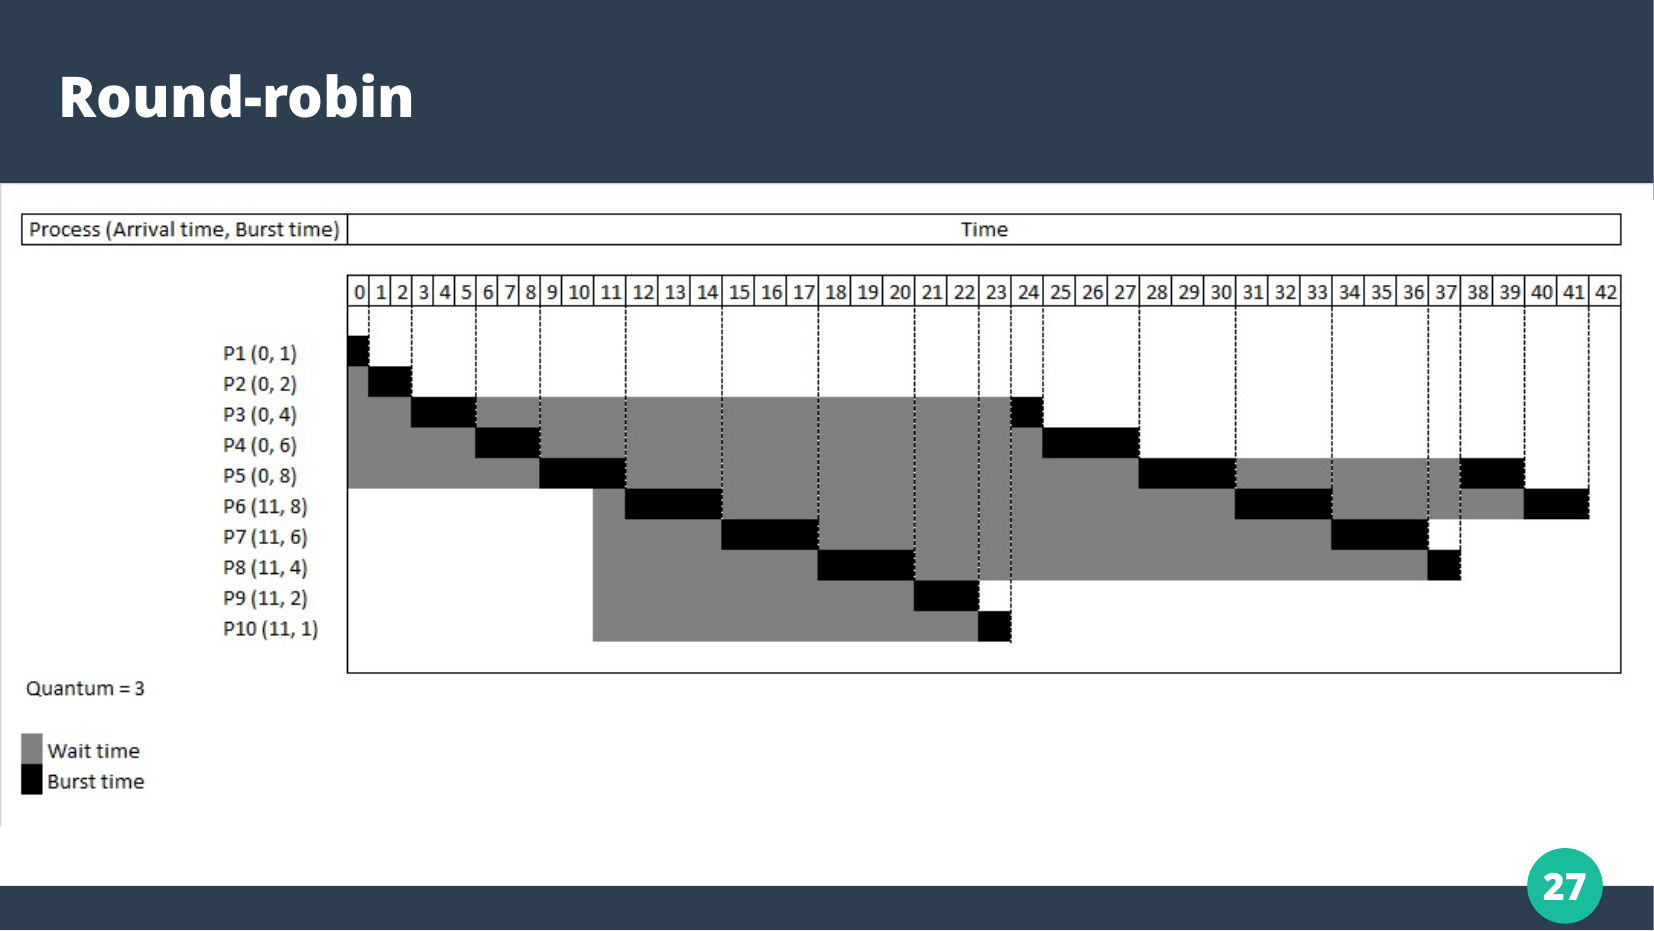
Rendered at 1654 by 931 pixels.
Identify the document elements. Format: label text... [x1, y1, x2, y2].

picture [0, 183, 1654, 827]
title Round-robin [59, 37, 1595, 155]
